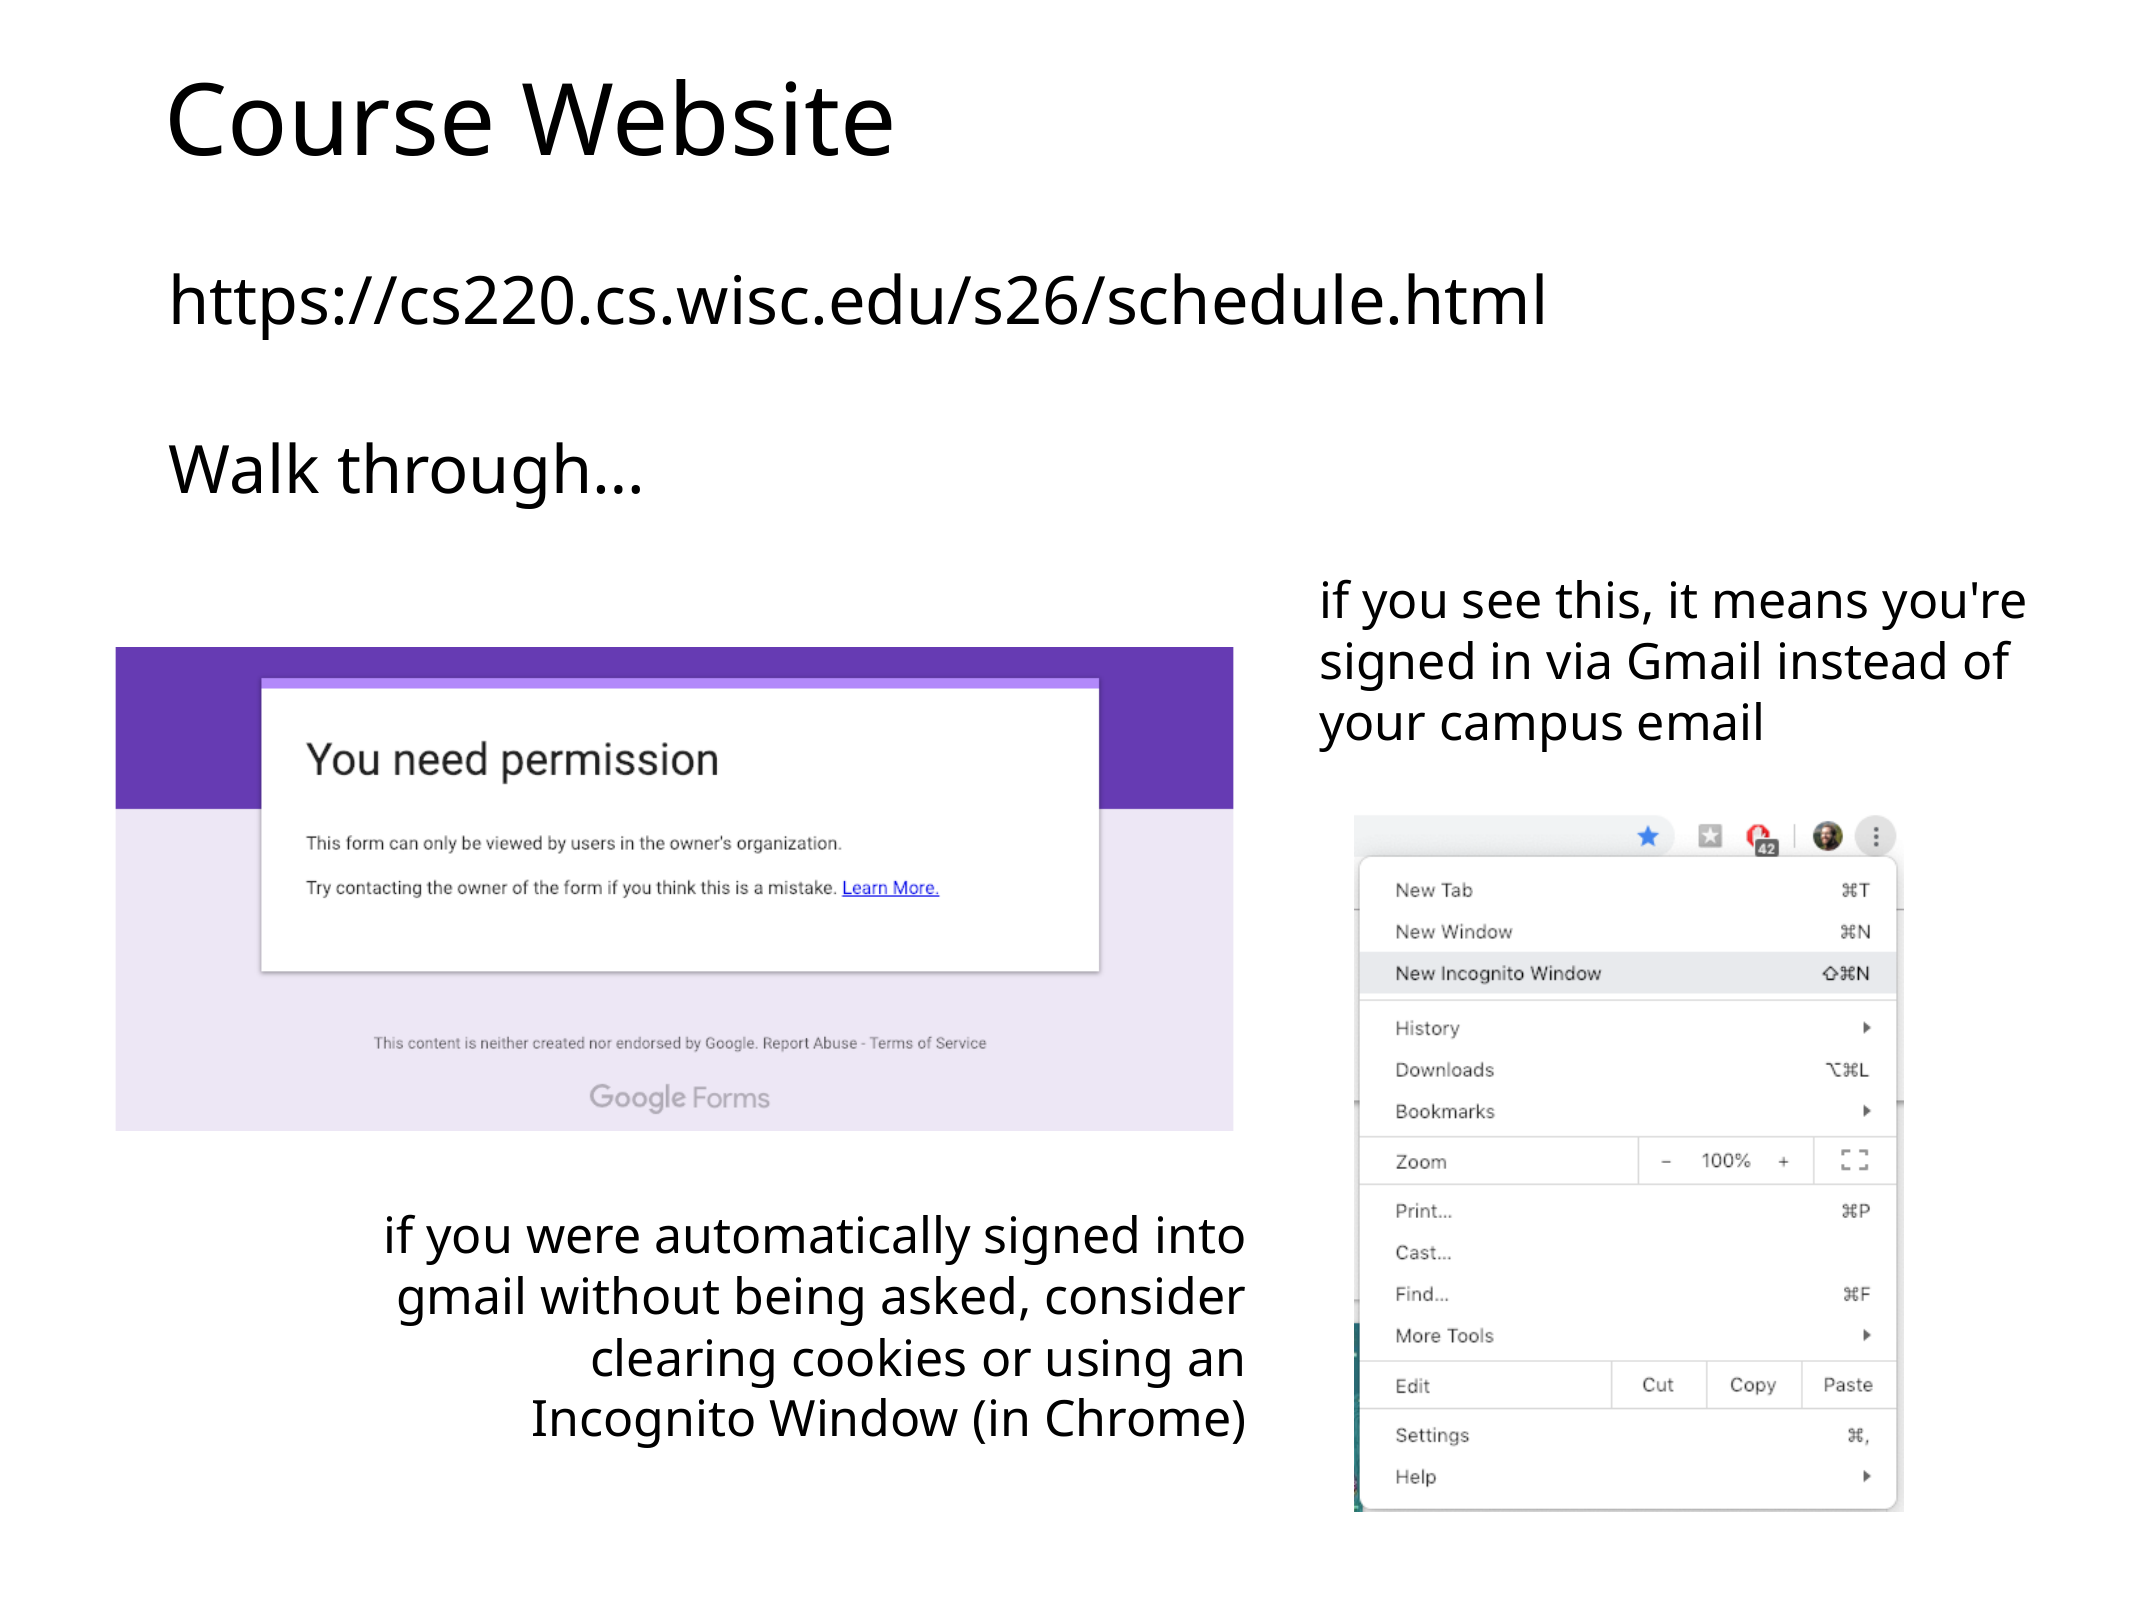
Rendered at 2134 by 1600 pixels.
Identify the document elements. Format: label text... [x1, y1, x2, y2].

text_box Course Website [156, 41, 1977, 190]
picture [1354, 811, 1904, 1512]
text_box if you see this, it means you're signed in via Gmail instead of your campus email [1310, 560, 2037, 759]
text_box https://cs220.cs.wisc.edu/s26/schedule.html Walk through… [160, 249, 1982, 1446]
text_box if you were automatically signed into gmail without being asked, consider clearing cookies or using an Incognito Window (in Chrome) [374, 1195, 1256, 1455]
picture [115, 647, 1234, 1131]
